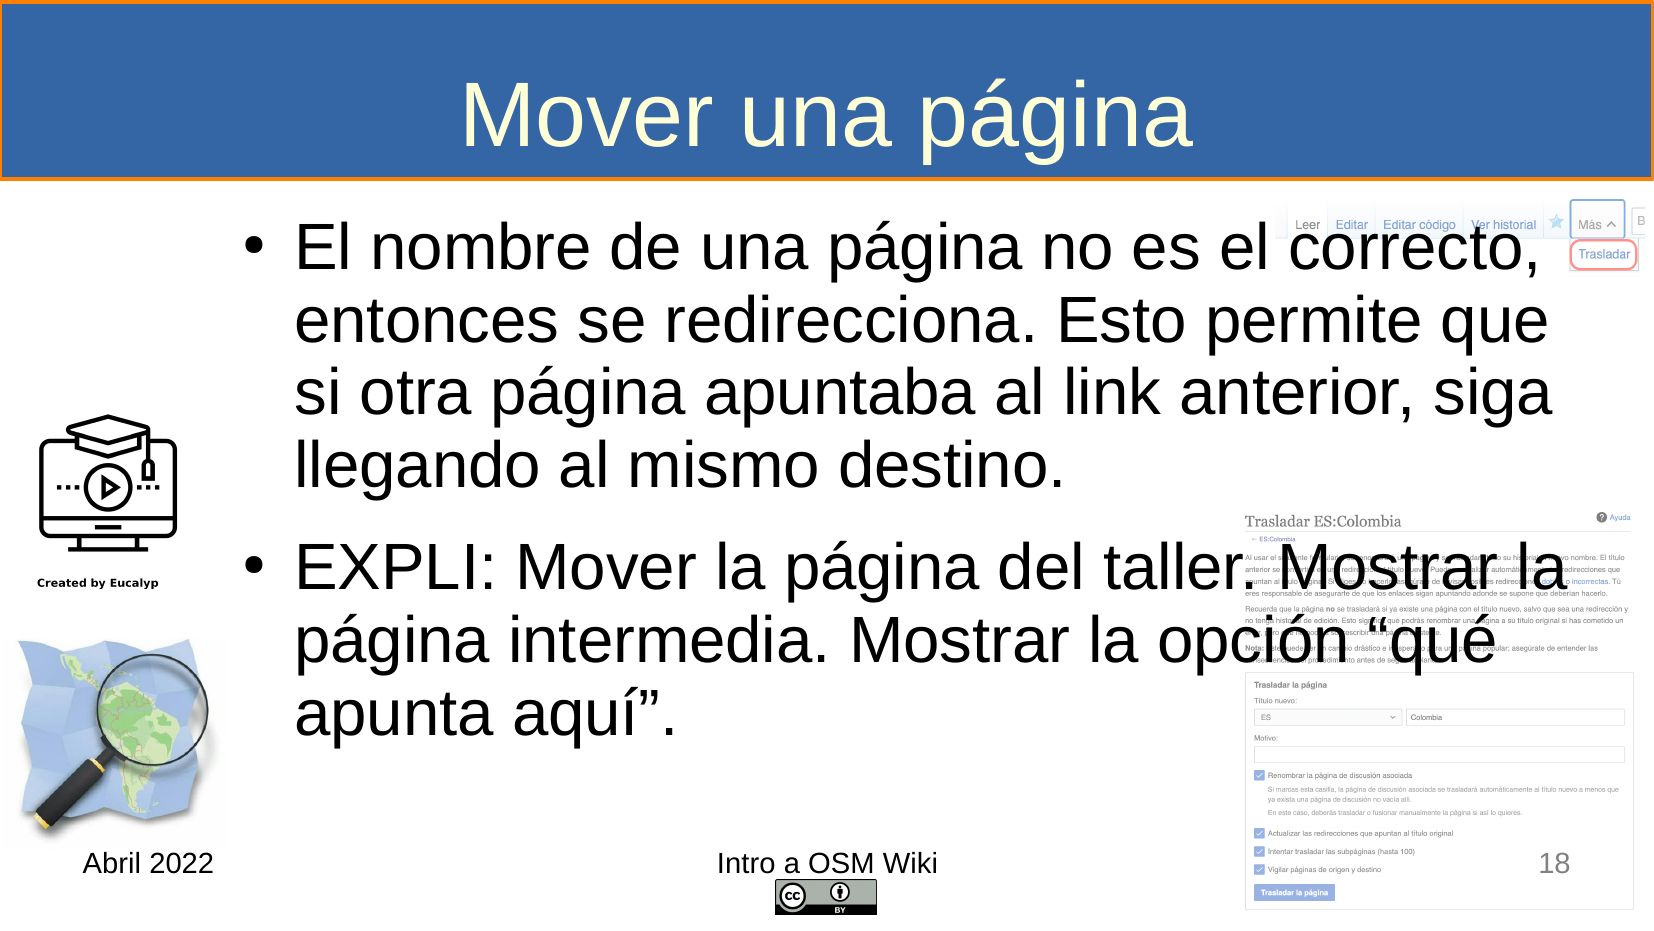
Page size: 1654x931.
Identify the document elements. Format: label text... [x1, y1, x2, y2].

picture [1237, 506, 1639, 913]
picture [0, 623, 226, 849]
list El nombre de una página no es el correcto, entonces se redirecciona. Esto permite que si otra página apuntaba al link anterior, siga llegando al mismo destino. EXPLI: Mover la página del taller. Mostrar la página intermedia. Mostrar la opción “qué apunta aquí”. [225, 210, 1609, 751]
picture [775, 879, 877, 915]
title Mover una página [82, 37, 1571, 193]
picture [19, 412, 197, 589]
picture [1275, 192, 1645, 277]
